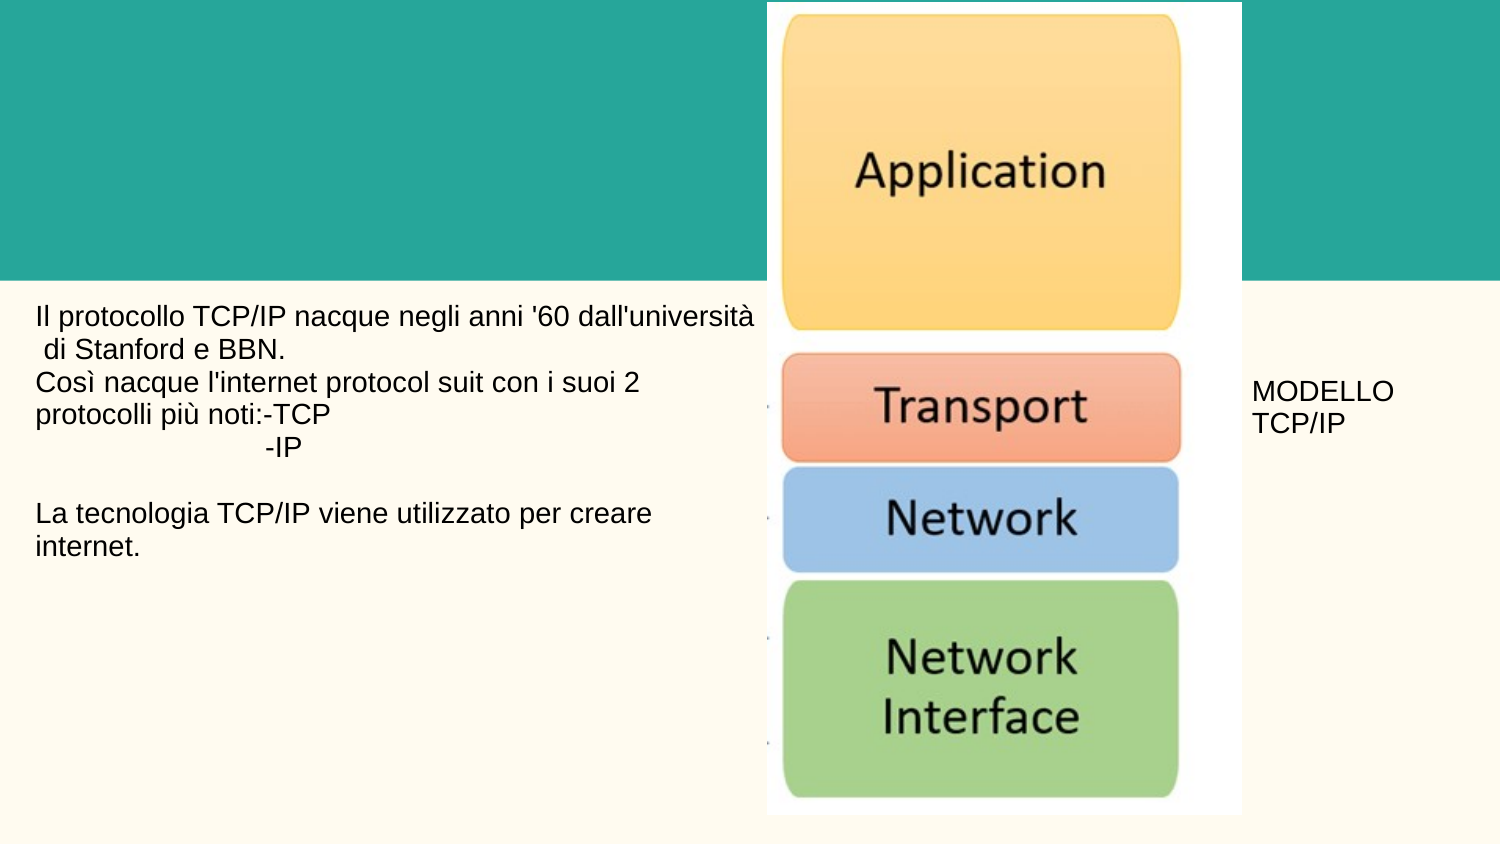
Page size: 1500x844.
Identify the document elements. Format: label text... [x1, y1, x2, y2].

text_box Il protocollo TCP/IP nacque negli anni '60 dall'università di Stanford e BBN. Così nacque l'internet protocol suit con i suoi 2 protocolli più noti:-TCP -IP La tecnologia TCP/IP viene utilizzato per creare internet. [35, 70, 758, 792]
picture [767, 2, 1242, 815]
text_box MODELLO TCP/IP [1251, 358, 1406, 457]
